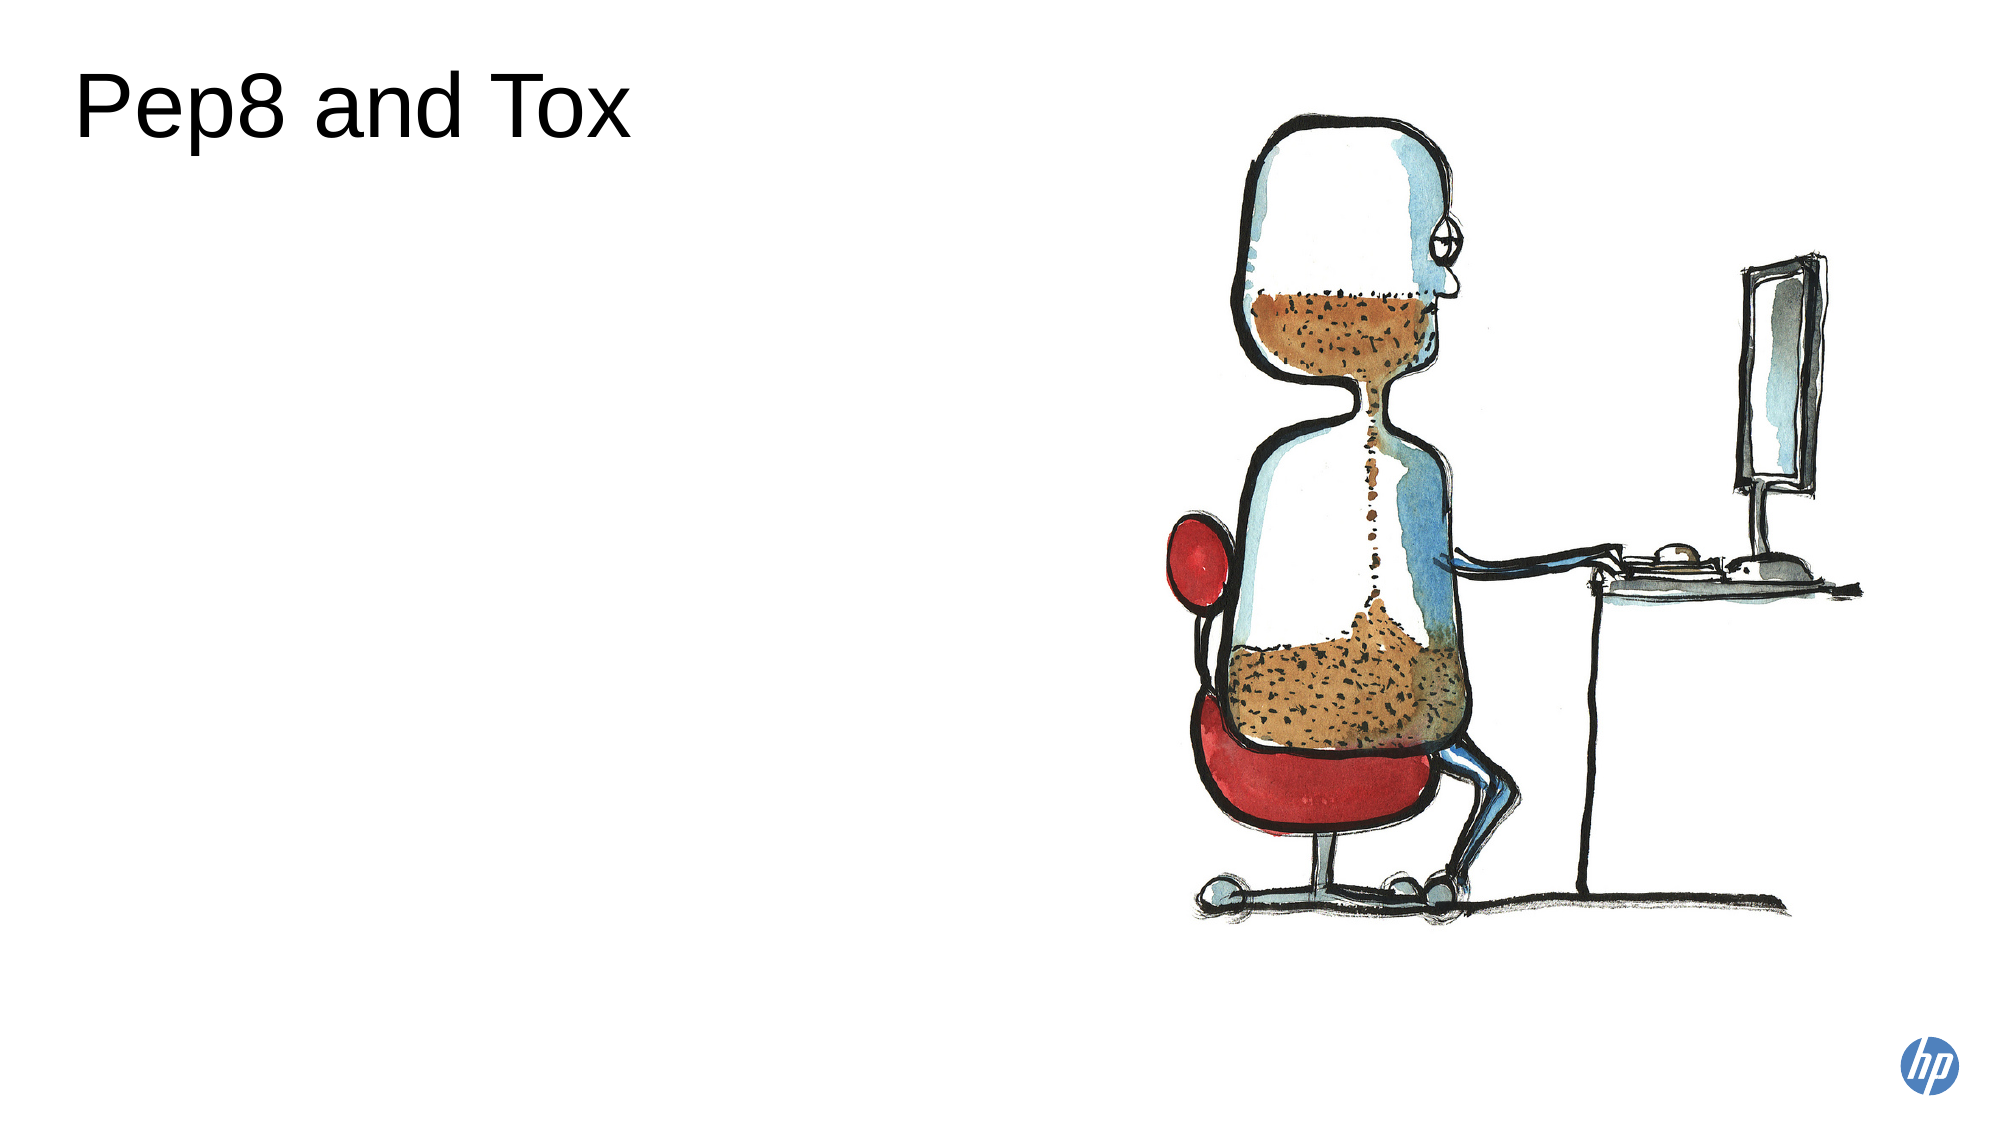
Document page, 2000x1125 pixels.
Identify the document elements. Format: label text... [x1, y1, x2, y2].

text_box Pep8 and Tox [59, 47, 709, 165]
picture [1122, 106, 1866, 991]
